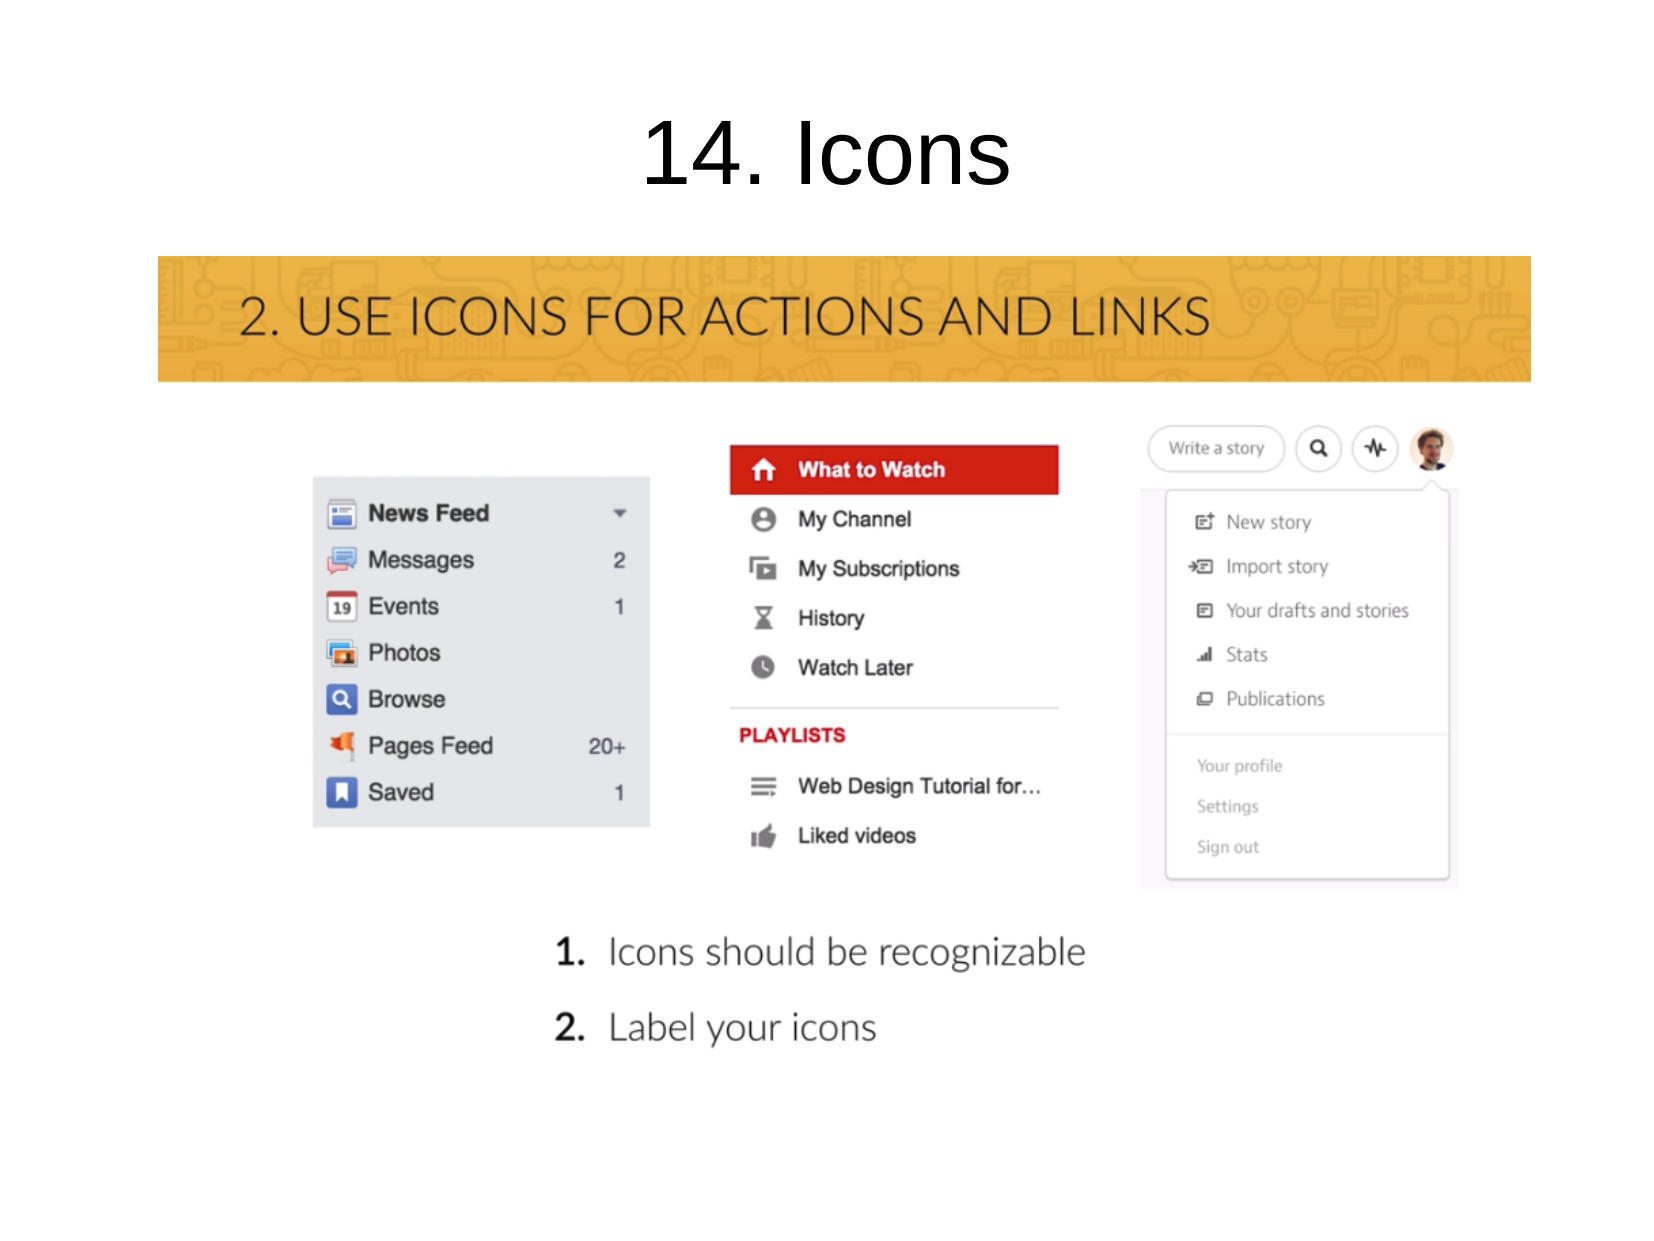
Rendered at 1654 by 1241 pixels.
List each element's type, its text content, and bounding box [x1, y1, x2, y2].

title 14. Icons [82, 49, 1571, 257]
picture [158, 256, 1531, 1111]
